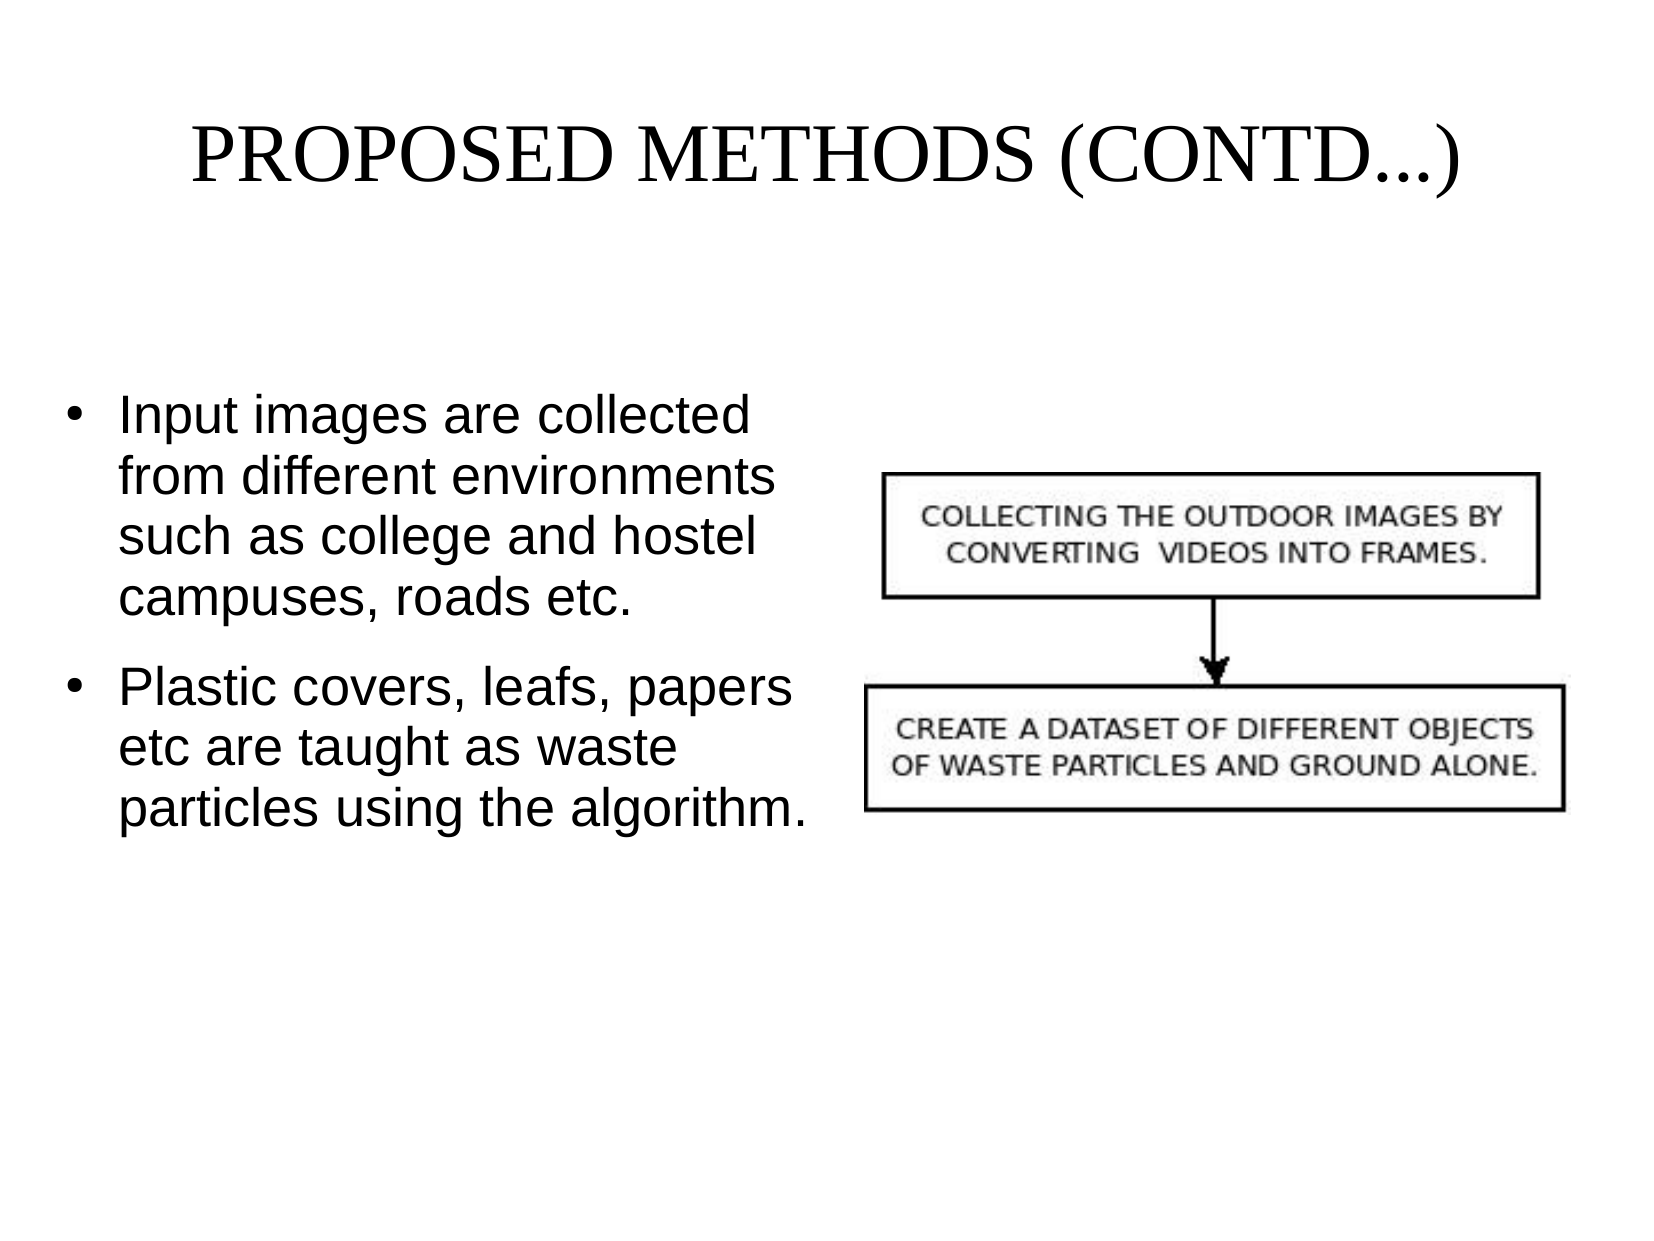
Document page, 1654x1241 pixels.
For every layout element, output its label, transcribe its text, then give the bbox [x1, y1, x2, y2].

picture [864, 472, 1571, 815]
list Input images are collected from different environments such as college and hostel campuses, roads etc. Plastic covers, leafs, papers etc are taught as waste particles using the algorithm. [47, 384, 851, 1146]
title PROPOSED METHODS (CONTD...) [82, 49, 1571, 257]
